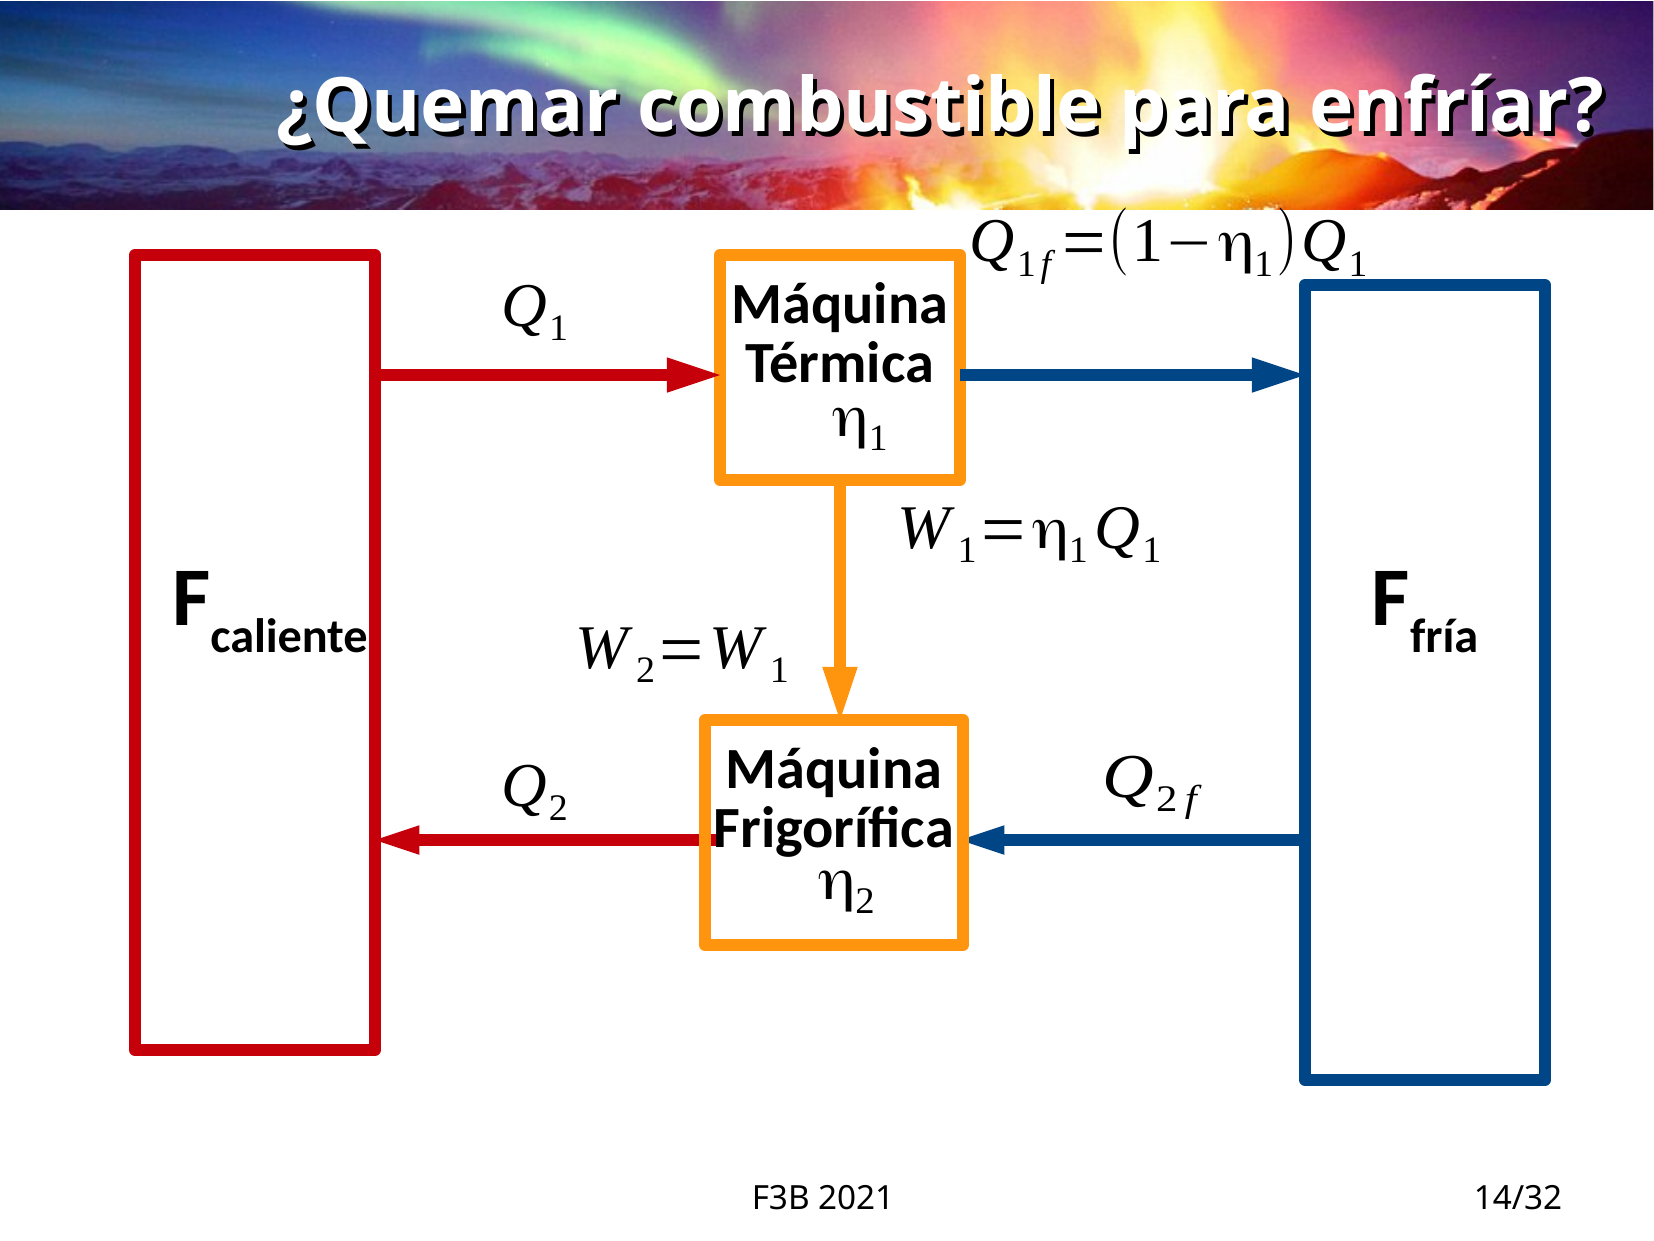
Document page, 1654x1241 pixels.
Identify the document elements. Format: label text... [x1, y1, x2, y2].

chart [890, 492, 1168, 571]
text_box Máquina Térmica [720, 255, 961, 481]
text_box Máquina Frigorífica [705, 720, 964, 946]
chart [825, 405, 894, 459]
picture [0, 1, 1654, 210]
chart [495, 750, 575, 829]
text_box Ffría [1305, 555, 1546, 691]
chart [569, 612, 796, 691]
chart [495, 270, 575, 349]
chart [1095, 741, 1210, 820]
text_box Fcaliente [150, 555, 391, 691]
chart [963, 205, 1374, 285]
title ¿Quemar combustible para enfríar? [45, 15, 1606, 191]
chart [810, 868, 882, 923]
